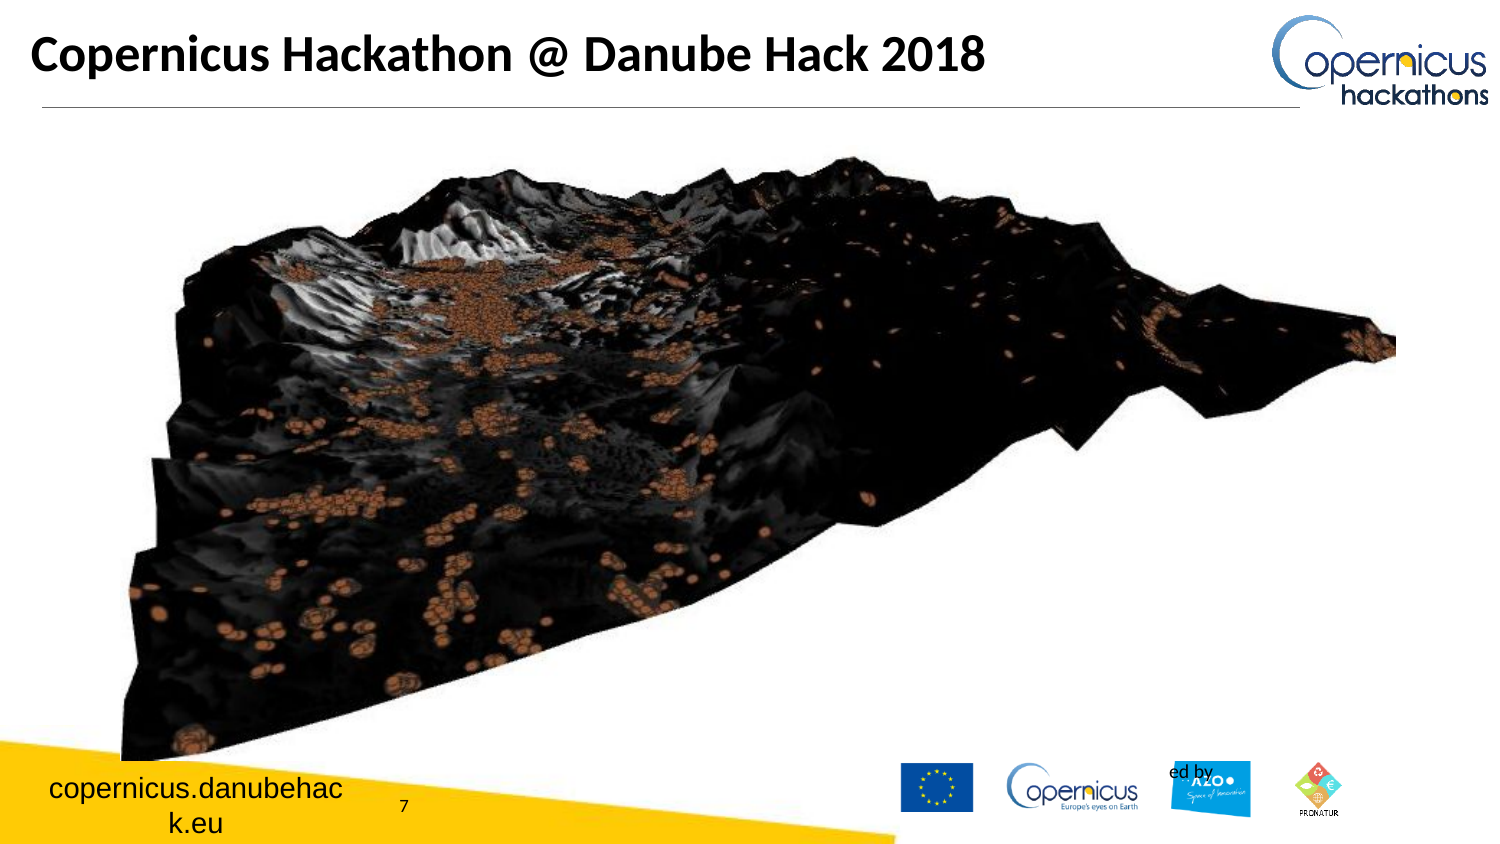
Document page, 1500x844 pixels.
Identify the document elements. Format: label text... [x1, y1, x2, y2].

slide_number <number> [384, 782, 722, 827]
picture [1272, 15, 1489, 105]
footer copernicus.danubehack.eu [28, 782, 365, 827]
picture [0, 145, 1396, 844]
title Copernicus Hackathon @ Danube Hack 2018 [15, 23, 1288, 86]
